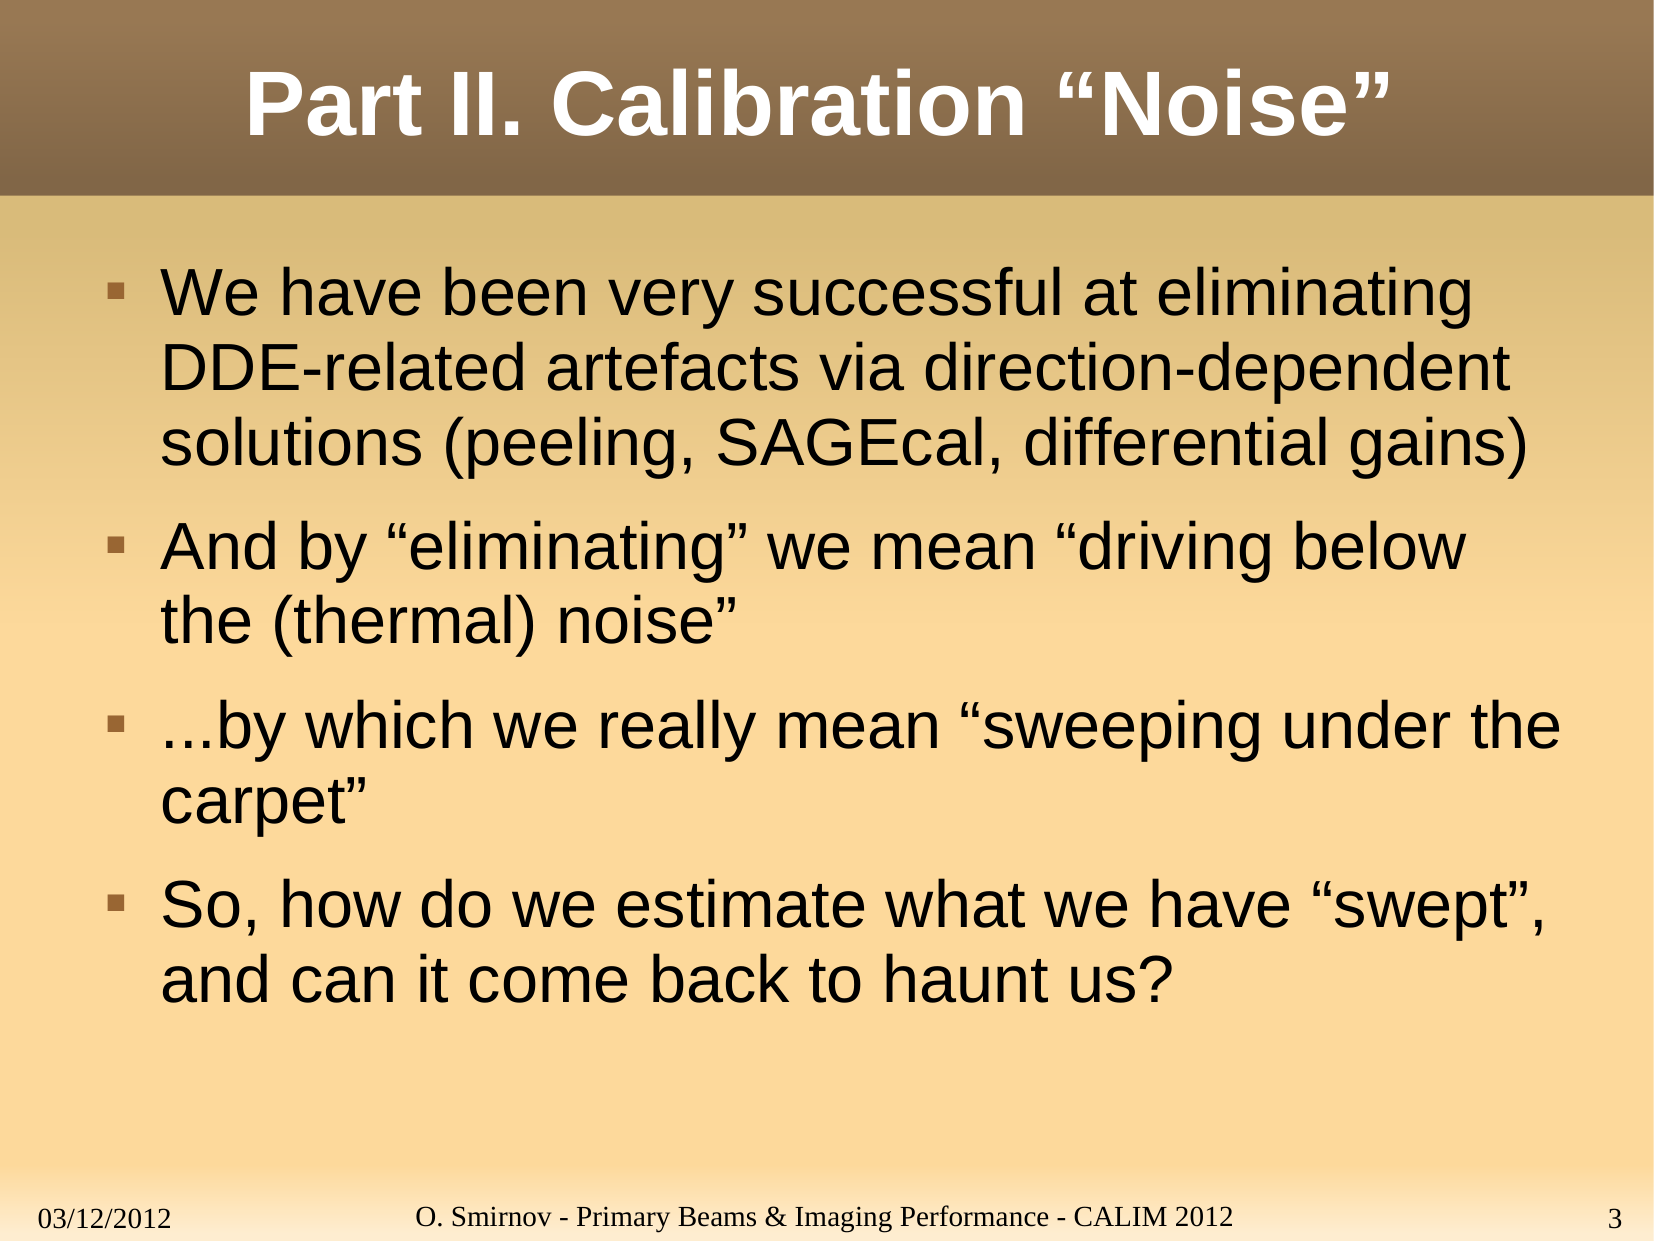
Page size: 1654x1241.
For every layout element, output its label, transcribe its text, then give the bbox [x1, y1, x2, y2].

picture [0, 0, 1654, 1241]
title Part II. Calibration “Noise” [76, 0, 1565, 208]
list We have been very successful at eliminating DDE-related artefacts via direction-dependent solutions (peeling, SAGEcal, differential gains) And by “eliminating” we mean “driving below the (thermal) noise” ...by which we really mean “sweeping under the carpet” So, how do we estimate what we have “swept”, and can it come back to haunt us? [90, 255, 1579, 1074]
